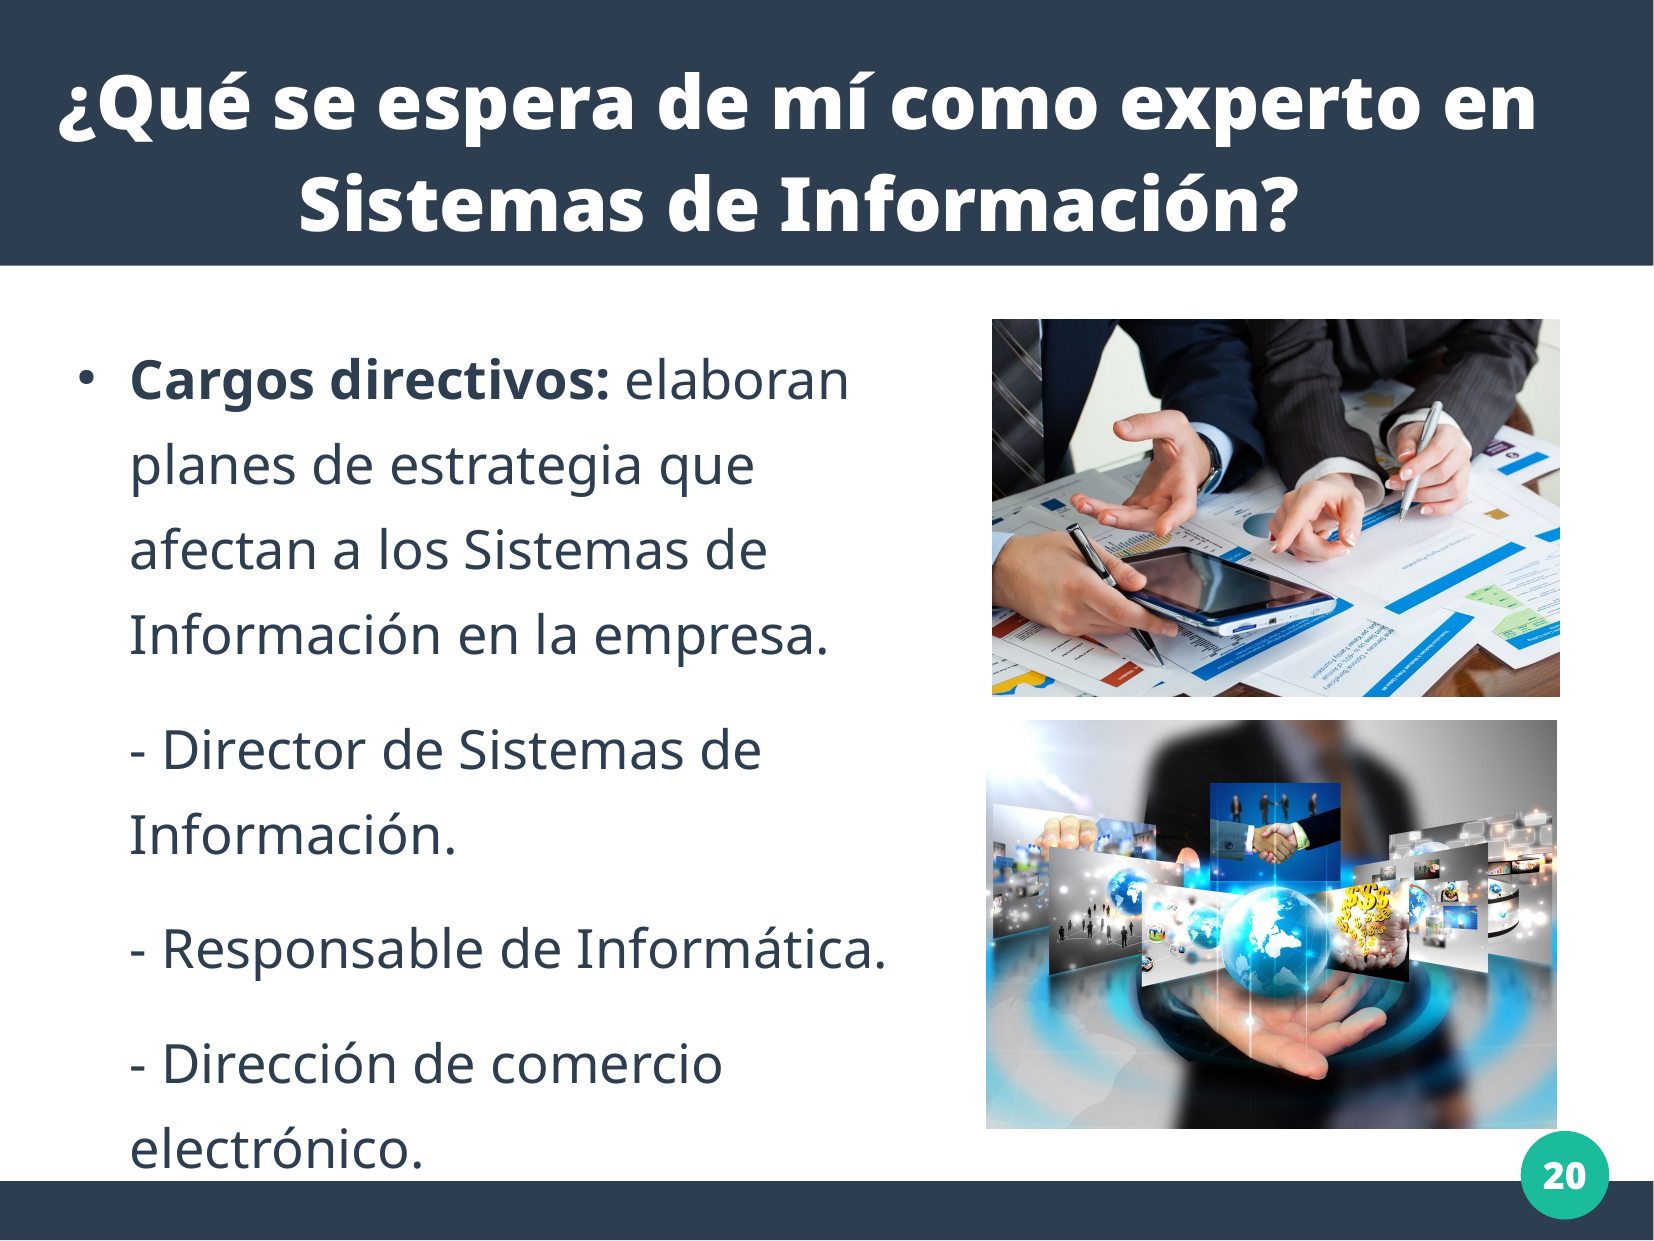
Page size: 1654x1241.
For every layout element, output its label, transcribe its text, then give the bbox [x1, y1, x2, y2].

picture [986, 720, 1557, 1129]
picture [992, 319, 1560, 697]
list Cargos directivos: elaboran planes de estrategia que afectan a los Sistemas de Información en la empresa. - Director de Sistemas de Información. - Responsable de Informática. - Dirección de comercio electrónico. [59, 330, 945, 1134]
title ¿Qué se espera de mí como experto en Sistemas de Información? [59, 49, 1595, 207]
